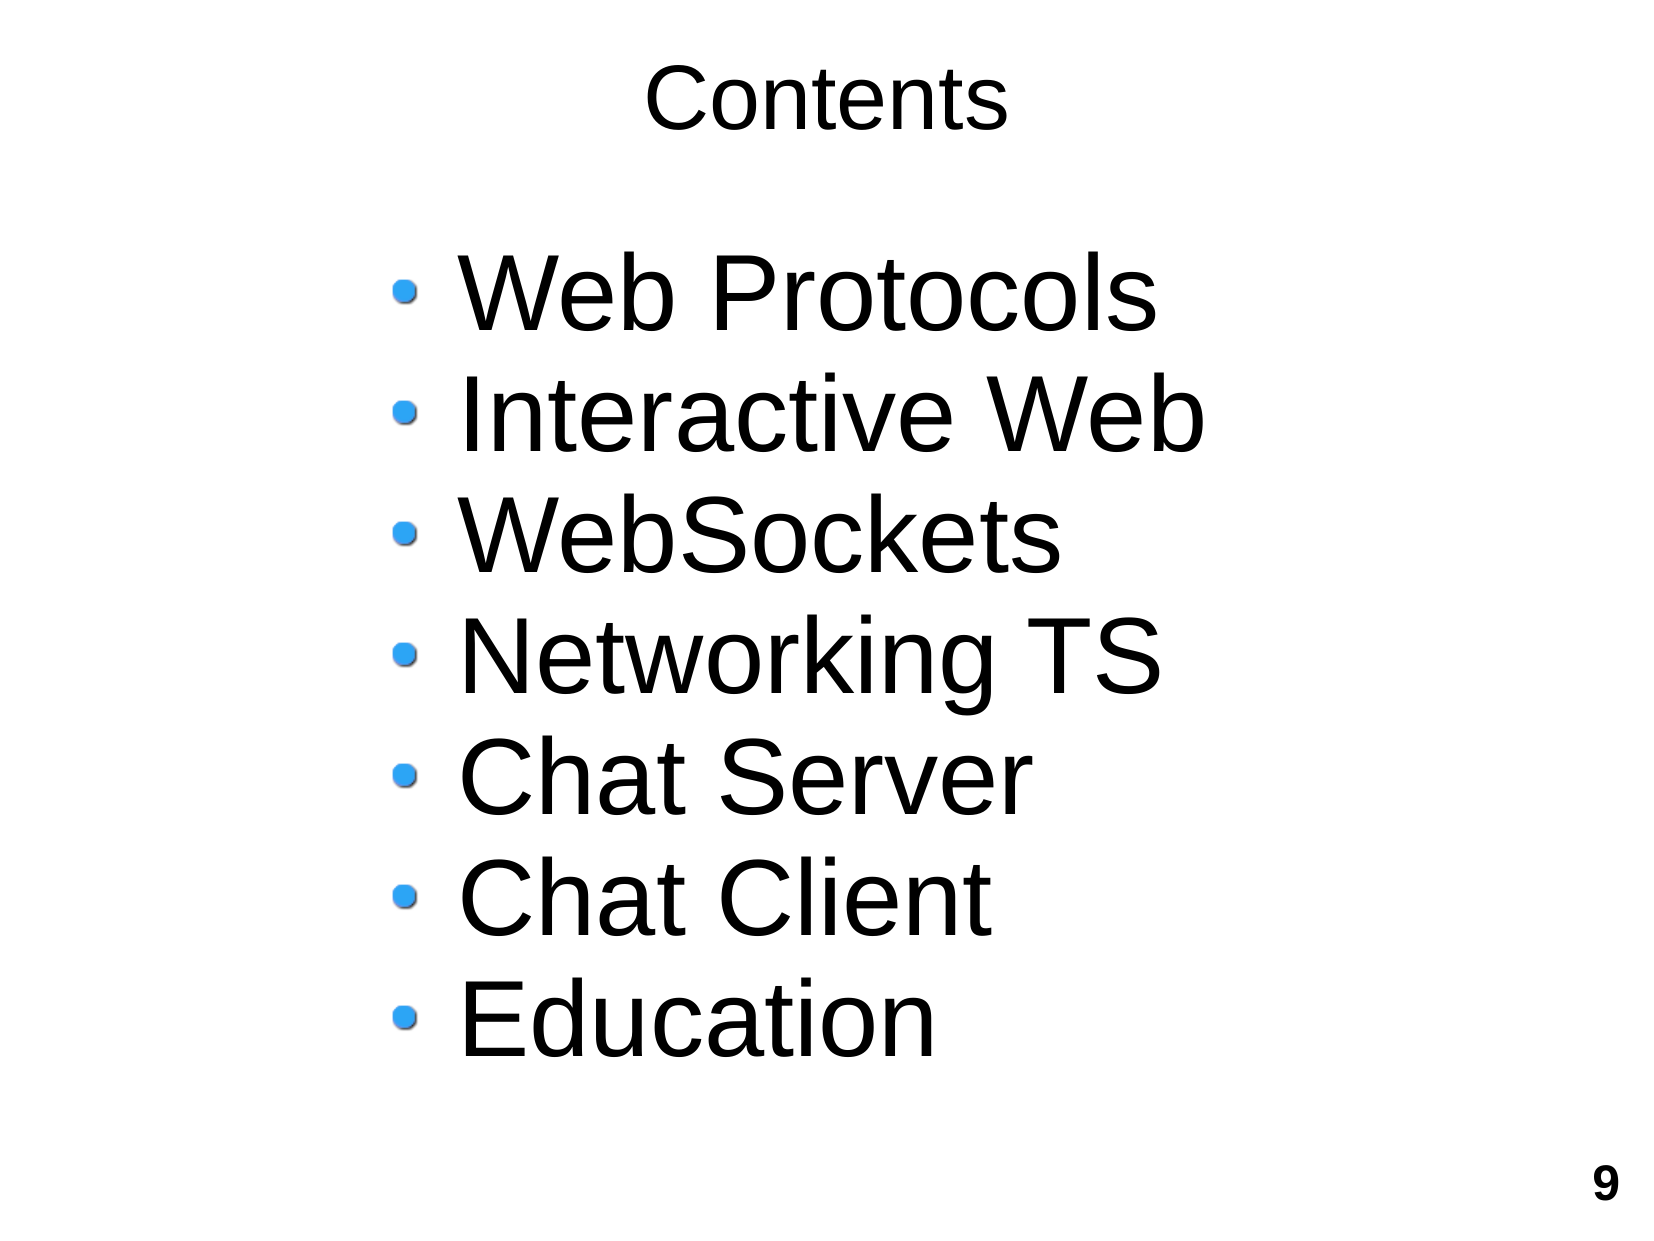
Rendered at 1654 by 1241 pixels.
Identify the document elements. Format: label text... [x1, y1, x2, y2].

text_box Web Protocols Interactive Web WebSockets Networking TS Chat Server Chat Client Education [376, 225, 1277, 1084]
title Contents [82, 15, 1571, 181]
